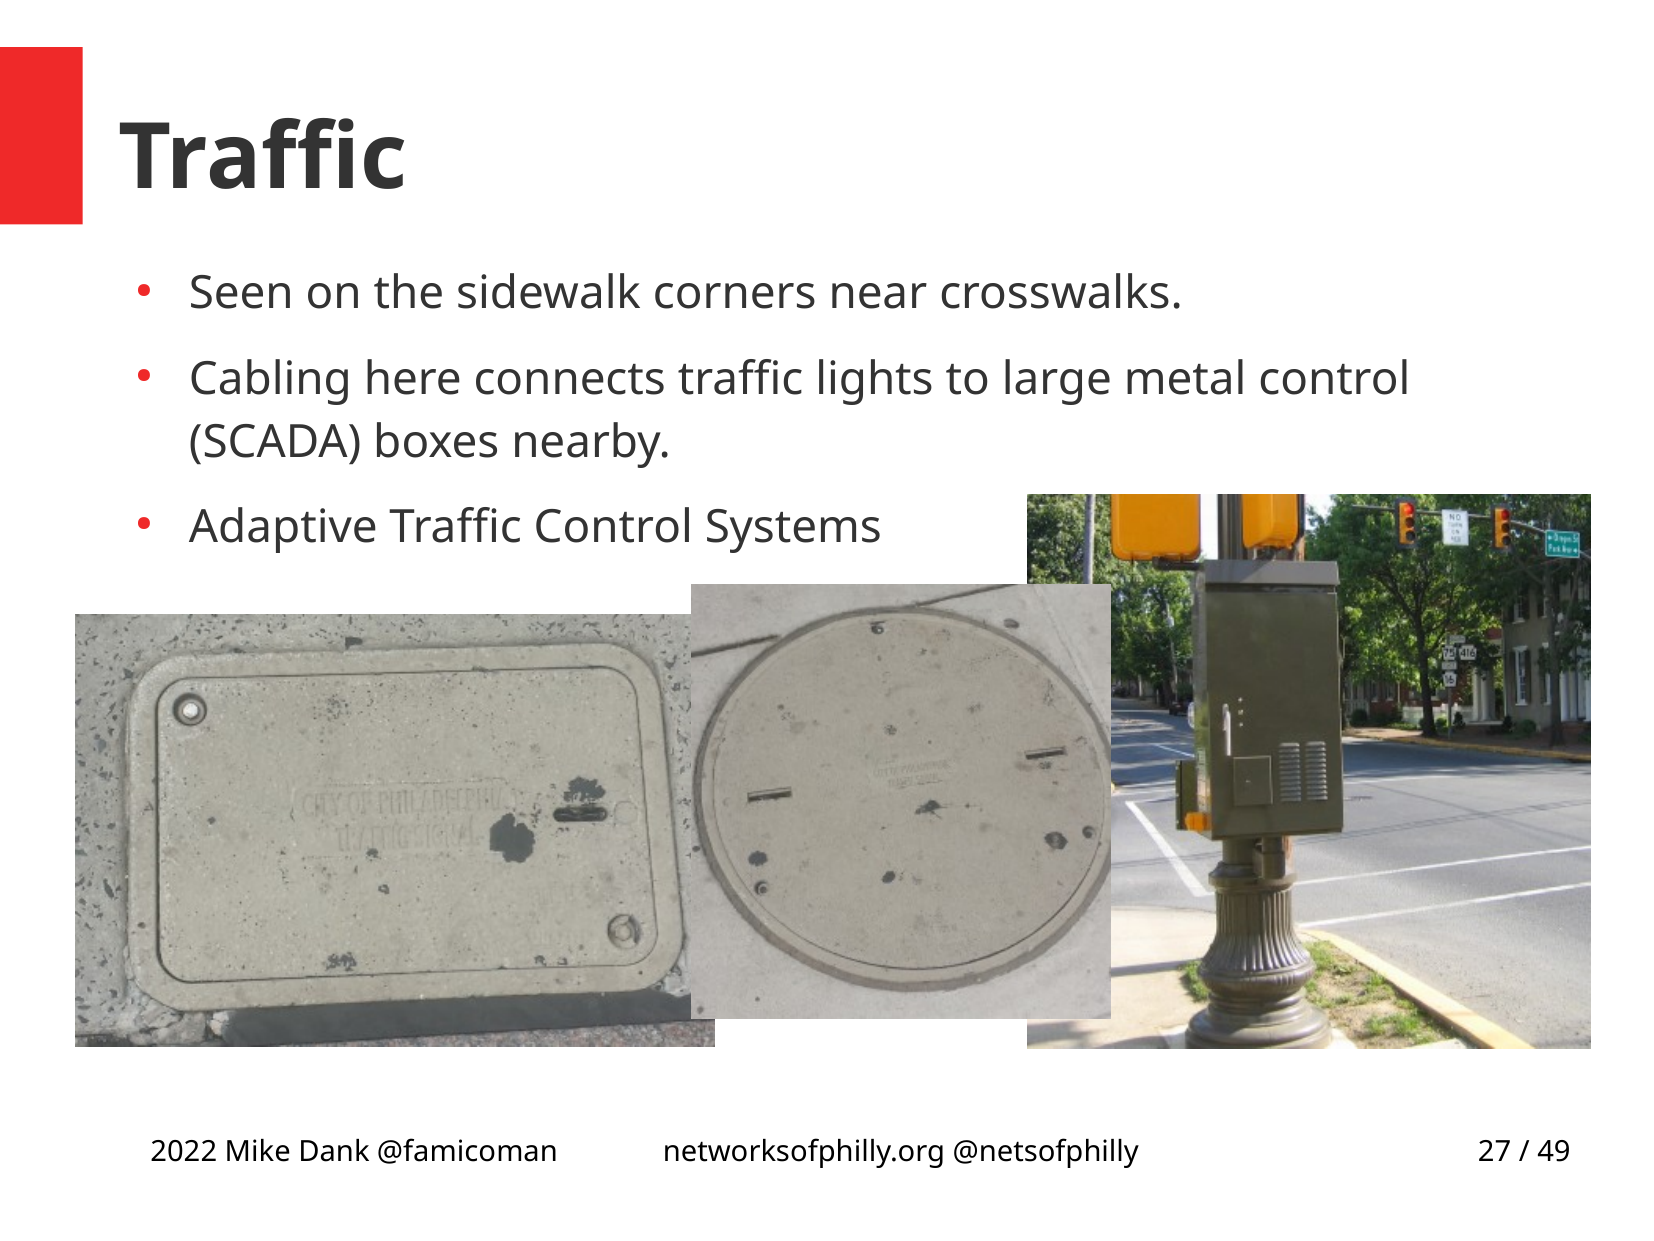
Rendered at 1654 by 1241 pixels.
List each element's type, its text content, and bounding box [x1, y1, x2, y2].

list Seen on the sidewalk corners near crosswalks. Cabling here connects traffic lights to large metal control (SCADA) boxes nearby. Adaptive Traffic Control Systems [118, 259, 1536, 614]
picture [75, 494, 1591, 1049]
title Traffic [118, 49, 1571, 257]
